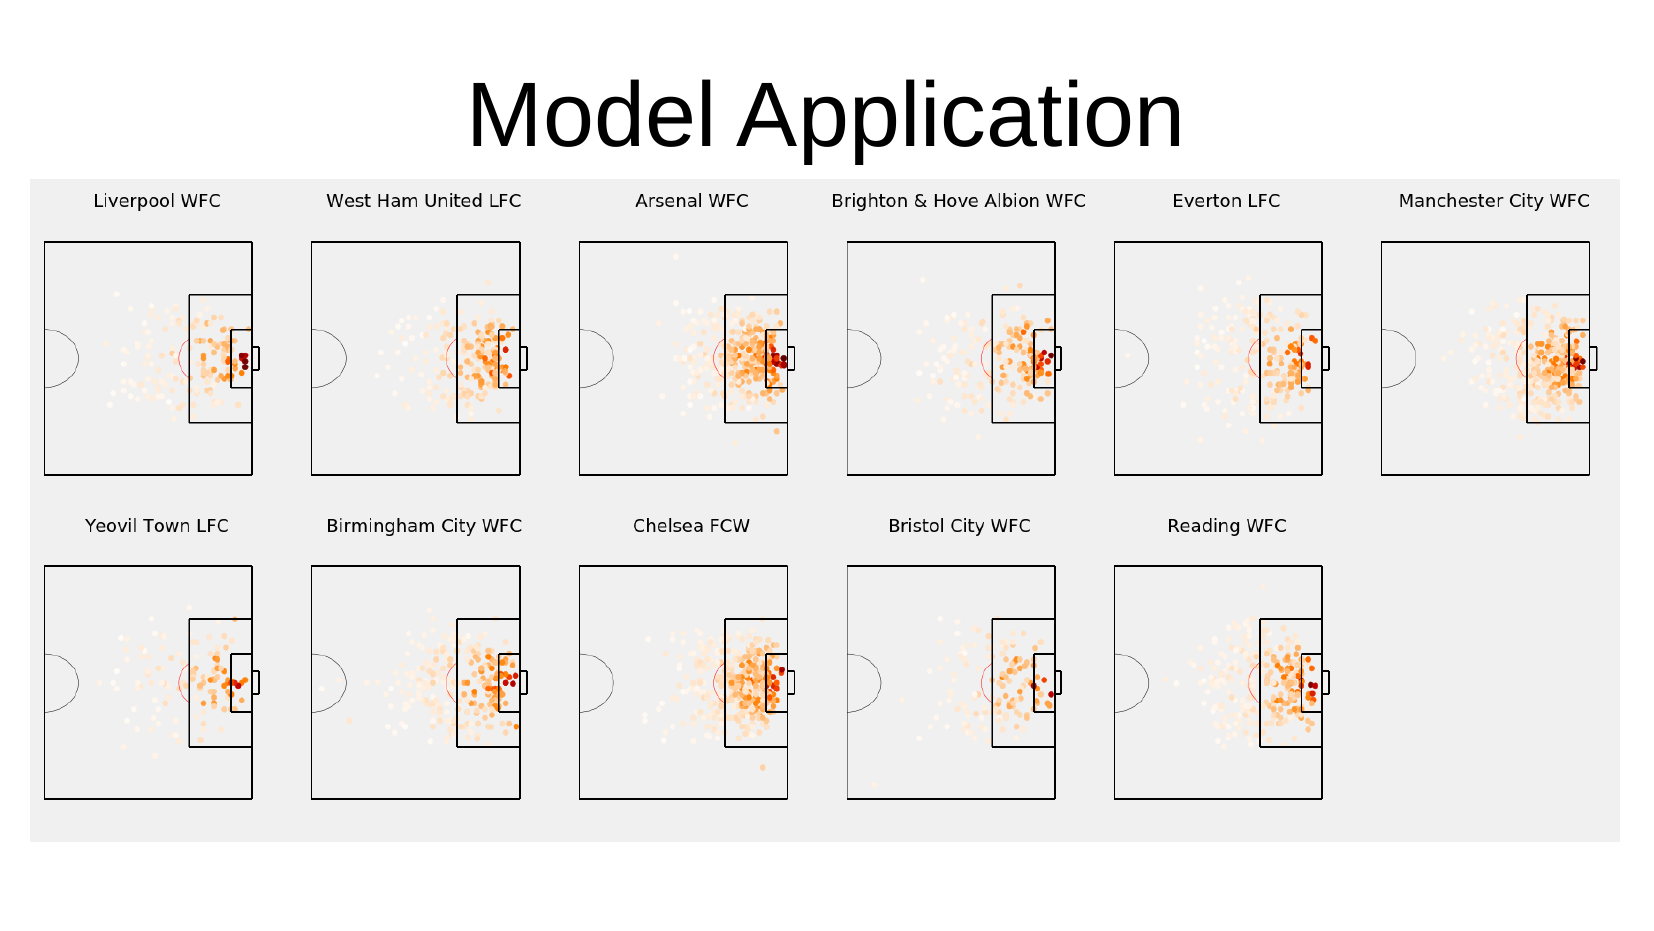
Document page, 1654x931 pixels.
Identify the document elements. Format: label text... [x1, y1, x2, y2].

title Model Application [82, 37, 1571, 179]
picture [30, 179, 1620, 842]
